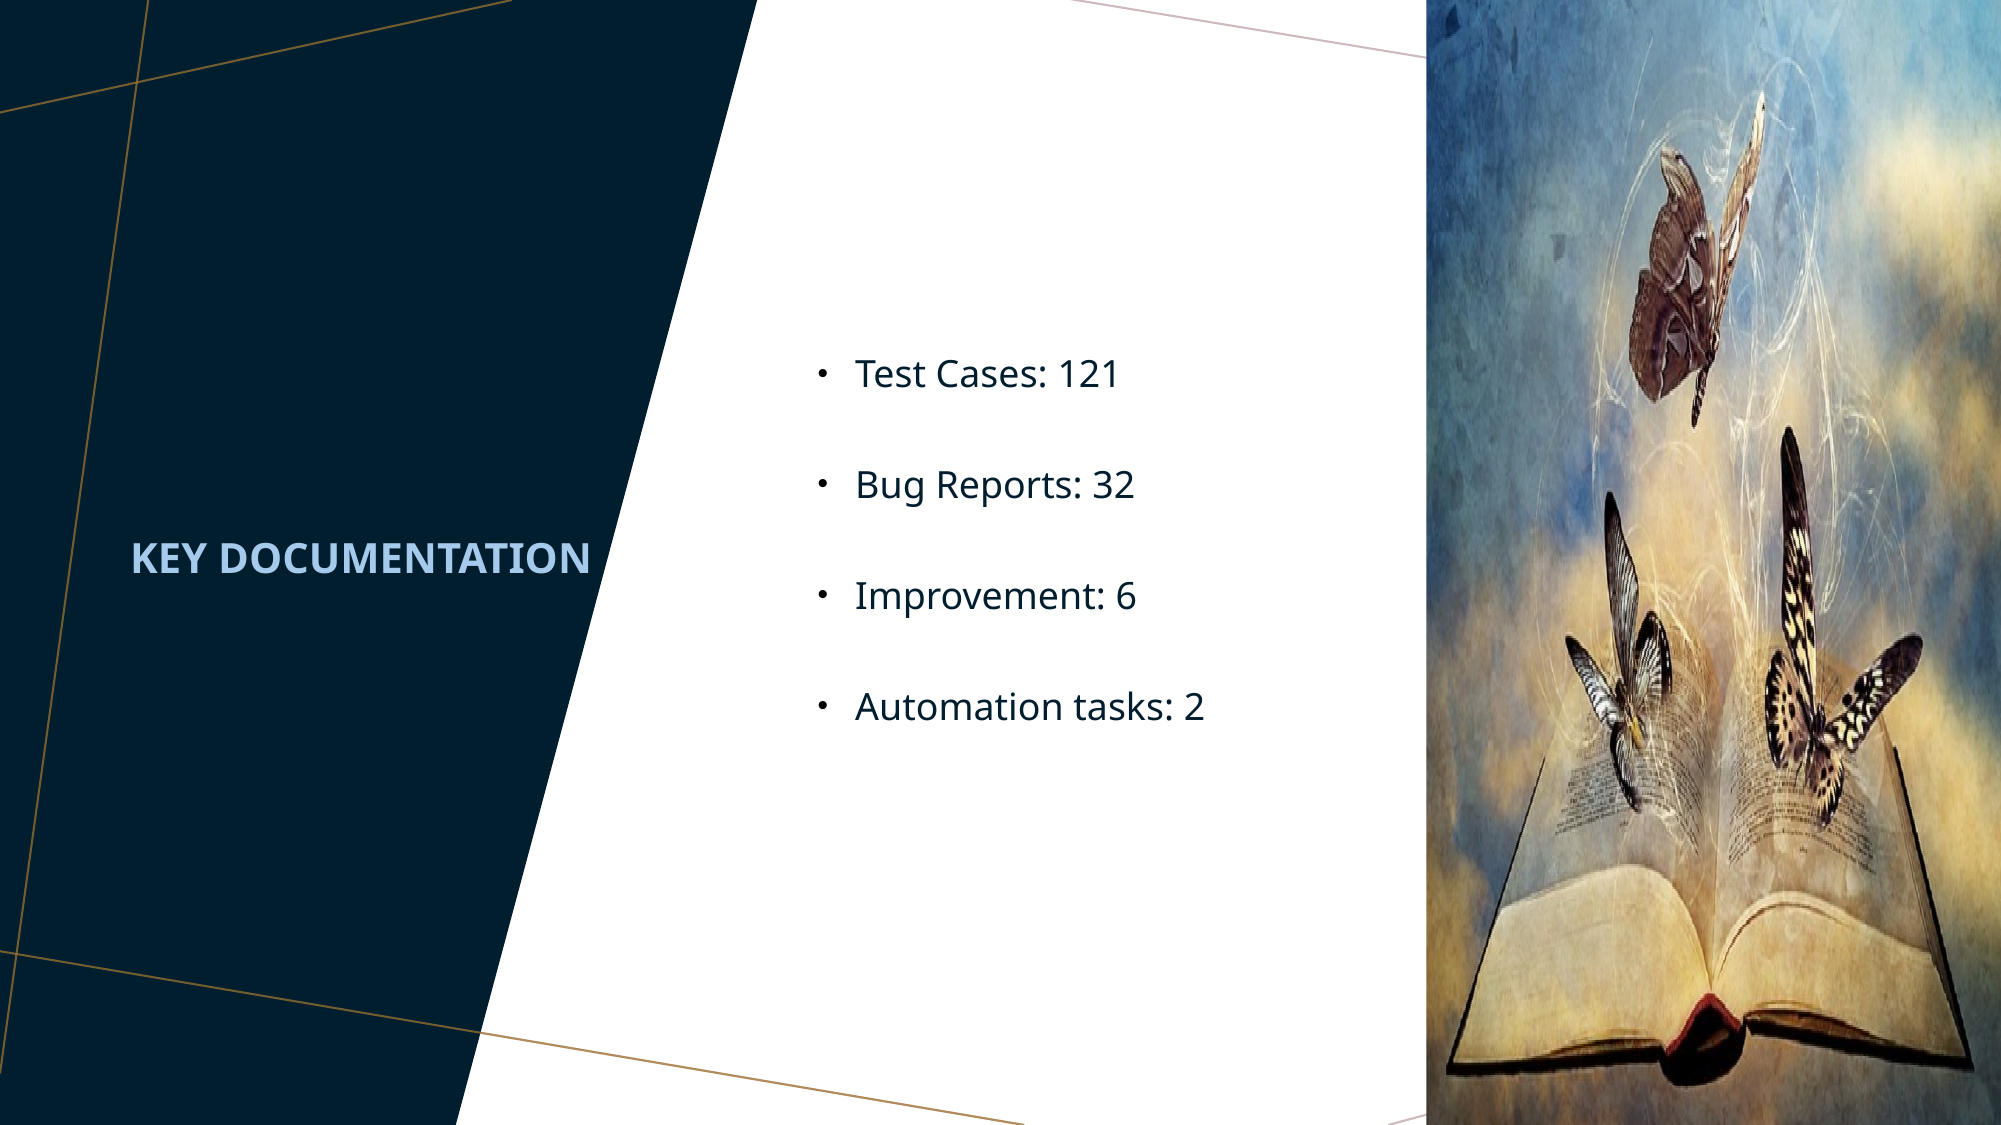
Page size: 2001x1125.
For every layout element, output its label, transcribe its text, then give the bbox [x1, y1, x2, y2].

title key documentation [115, 83, 699, 1006]
picture [1426, 0, 2000, 1125]
list Test Cases: 121 Bug Reports: 32 Improvement: 6 Automation tasks: 2 [802, 118, 1426, 1006]
